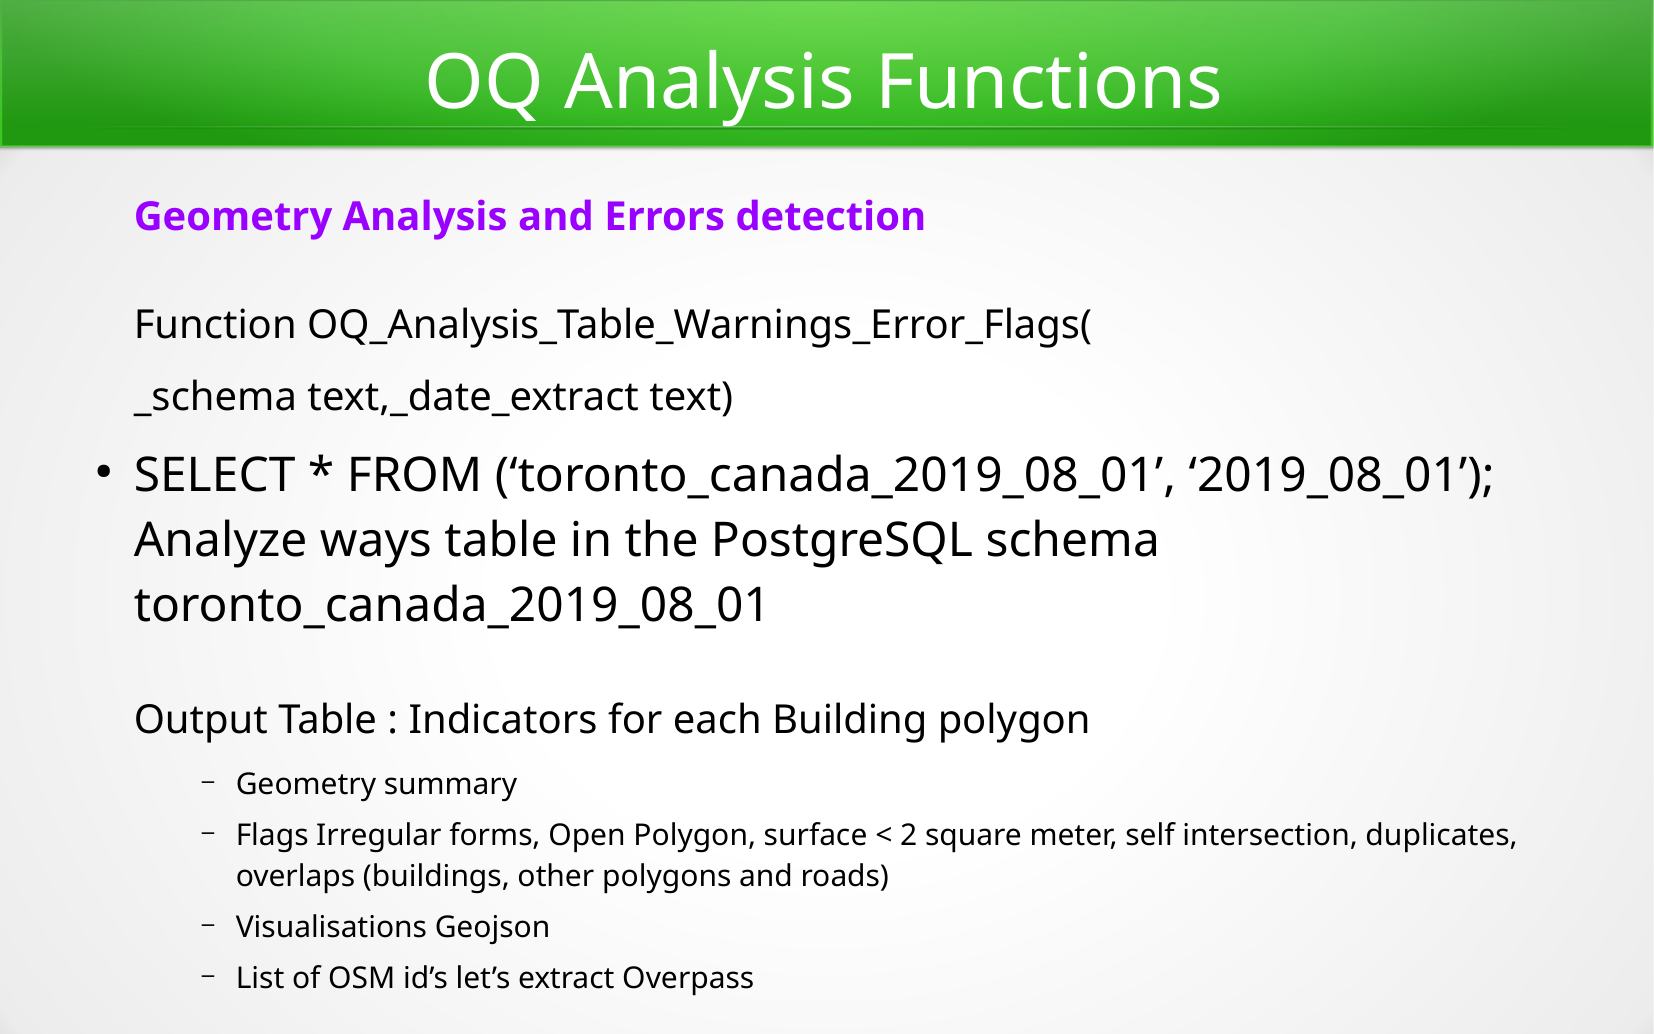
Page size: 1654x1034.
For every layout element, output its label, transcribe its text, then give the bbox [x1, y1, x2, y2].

title OQ Analysis Functions [80, 0, 1569, 188]
list Geometry Analysis and Errors detection Function OQ_Analysis_Table_Warnings_Error_Flags( _schema text,_date_extract text) SELECT * FROM (‘toronto_canada_2019_08_01’, ‘2019_08_01’); Analyze ways table in the PostgreSQL schema toronto_canada_2019_08_01 Output Table : Indicators for each Building polygon Geometry summary Flags Irregular forms, Open Polygon, surface < 2 square meter, self intersection, duplicates, overlaps (buildings, other polygons and roads) Visualisations Geojson List of OSM id’s let’s extract Overpass [82, 187, 1571, 1014]
picture [0, 0, 1654, 1034]
